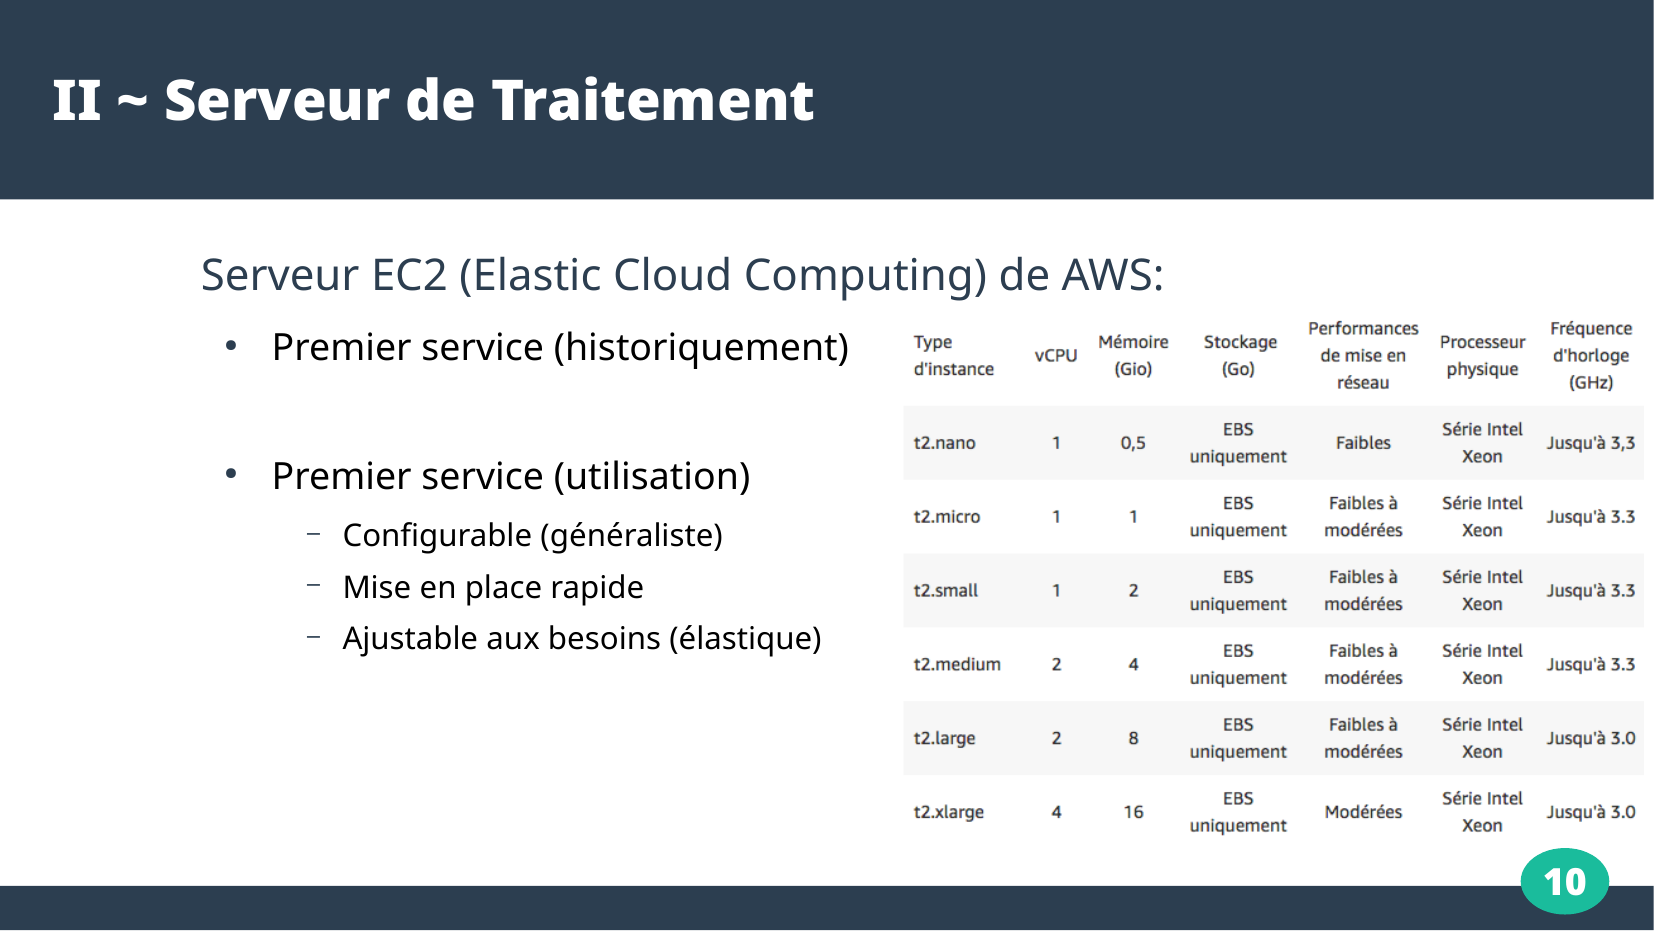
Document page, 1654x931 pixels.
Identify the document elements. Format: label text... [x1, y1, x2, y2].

list Serveur EC2 (Elastic Cloud Computing) de AWS: Premier service (historiquement) Premier service (utilisation) Configurable (généraliste) Mise en place rapide Ajustable aux besoins (élastique) [59, 243, 1261, 886]
title II ~ Serveur de Traitement [0, 39, 1621, 158]
picture [900, 310, 1644, 844]
